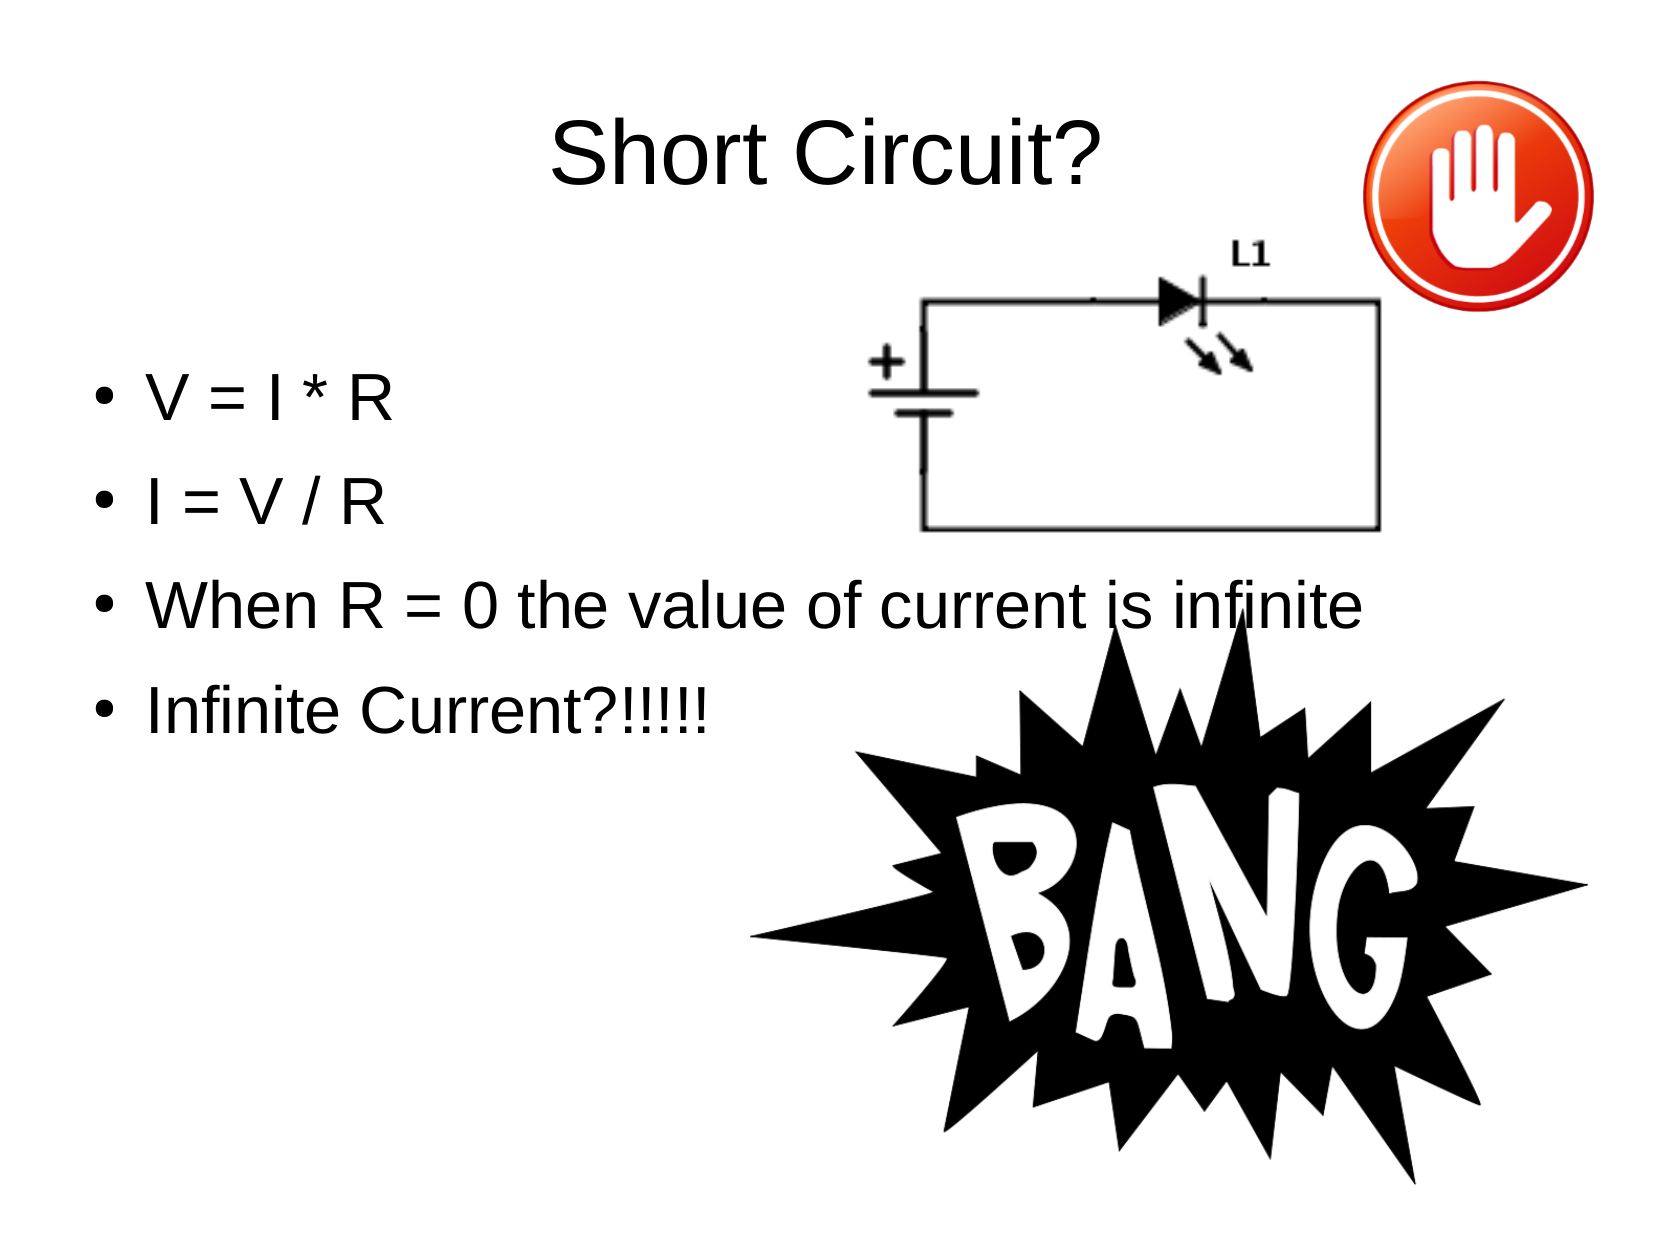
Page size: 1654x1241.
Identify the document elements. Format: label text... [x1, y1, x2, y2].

picture [855, 23, 1642, 547]
title Short Circuit? [82, 49, 1320, 257]
list V = I * R I = V / R When R = 0 the value of current is infinite Infinite Current?!!!!! [75, 360, 1563, 1080]
picture [750, 608, 1588, 1186]
